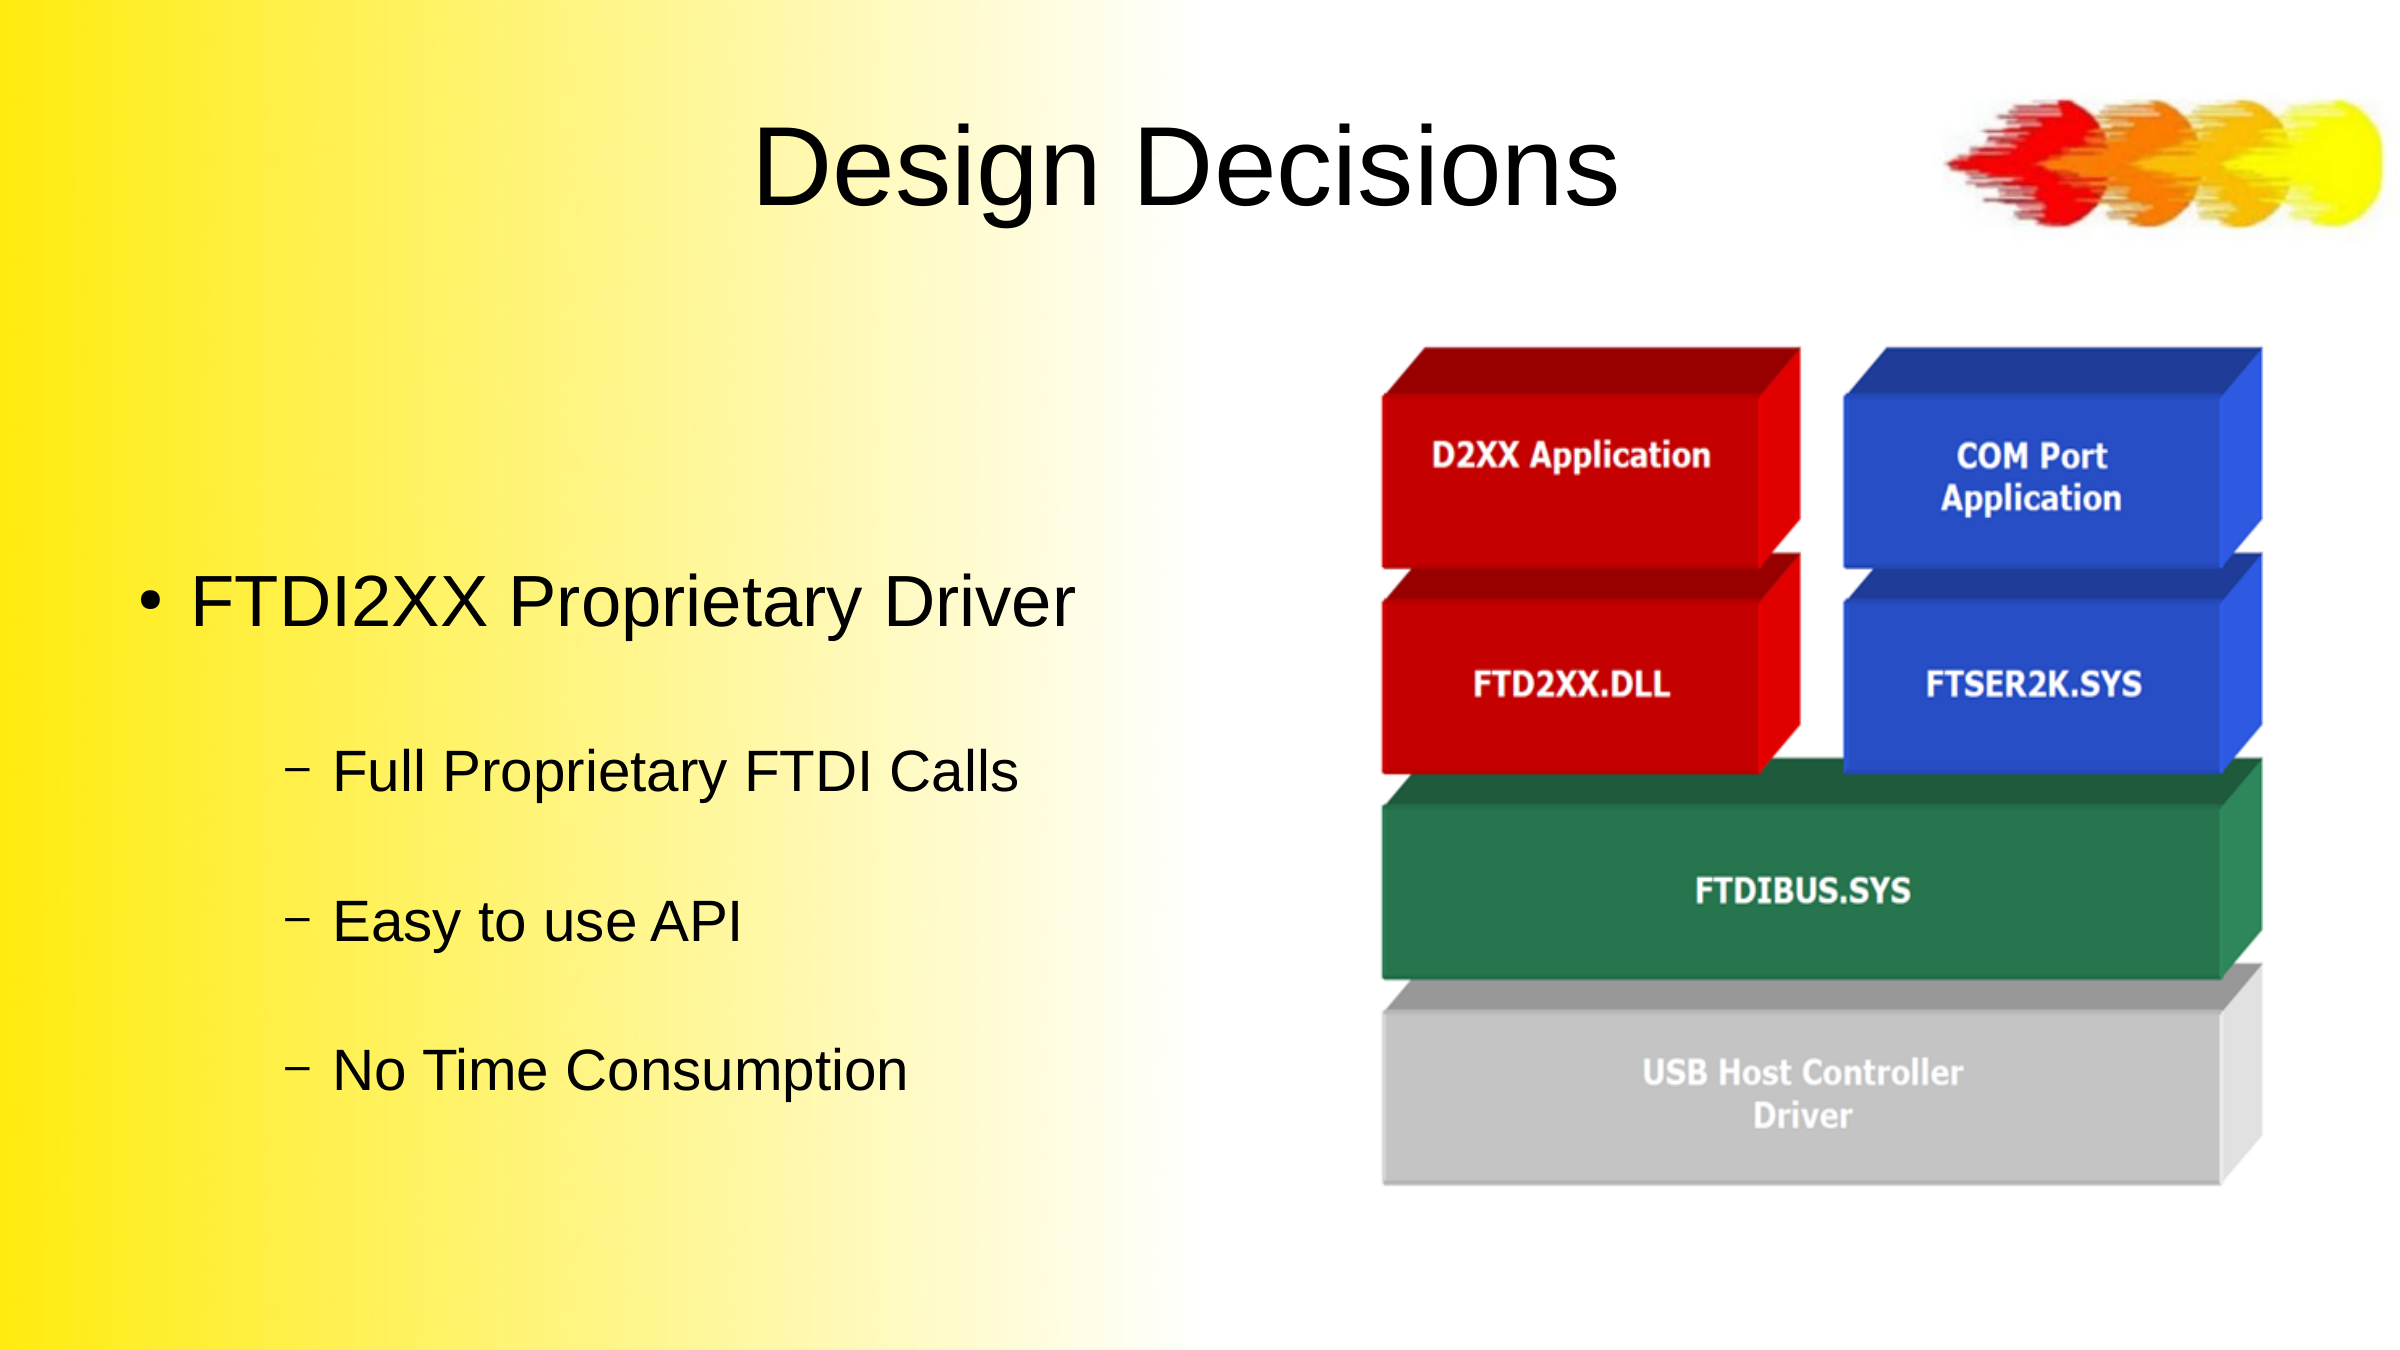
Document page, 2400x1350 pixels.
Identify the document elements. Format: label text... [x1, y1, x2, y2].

picture [0, 0, 2400, 1350]
title Design Decisions [120, 53, 2280, 280]
list FTDI2XX Proprietary Driver Full Proprietary FTDI Calls Easy to use API No Time Consumption [120, 479, 1156, 1186]
